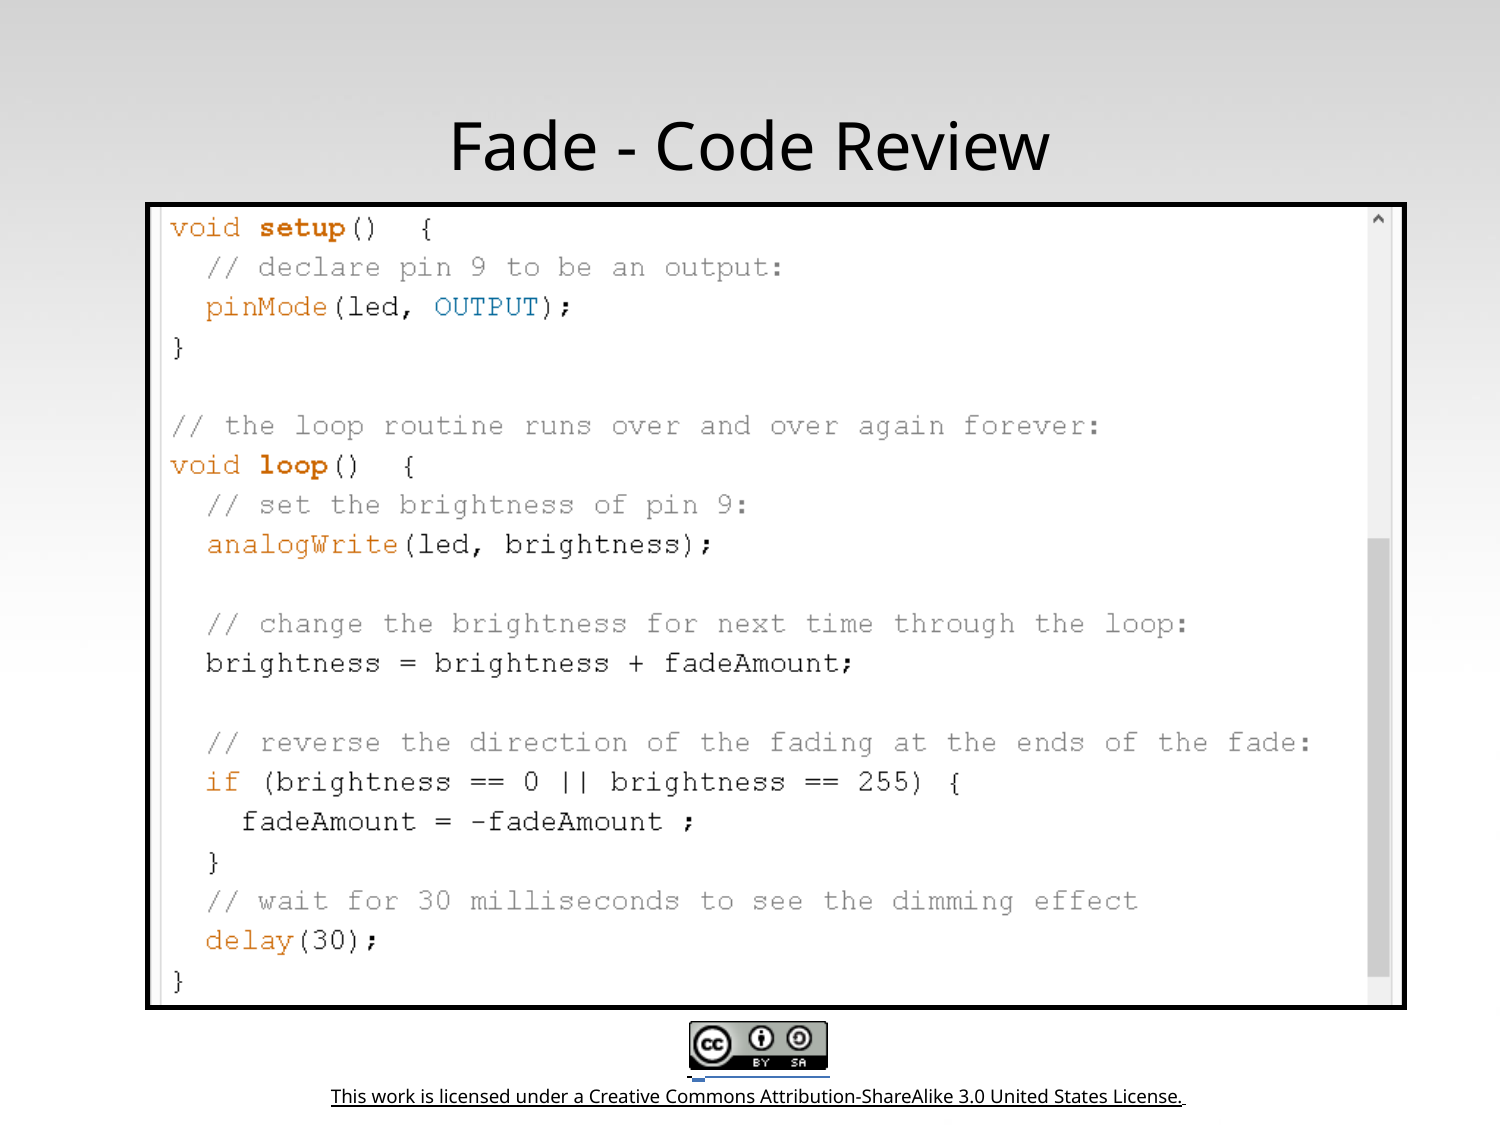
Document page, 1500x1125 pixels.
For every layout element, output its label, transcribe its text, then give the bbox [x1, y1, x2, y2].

title Fade - Code Review [112, 50, 1388, 238]
picture [0, 0, 1500, 1125]
